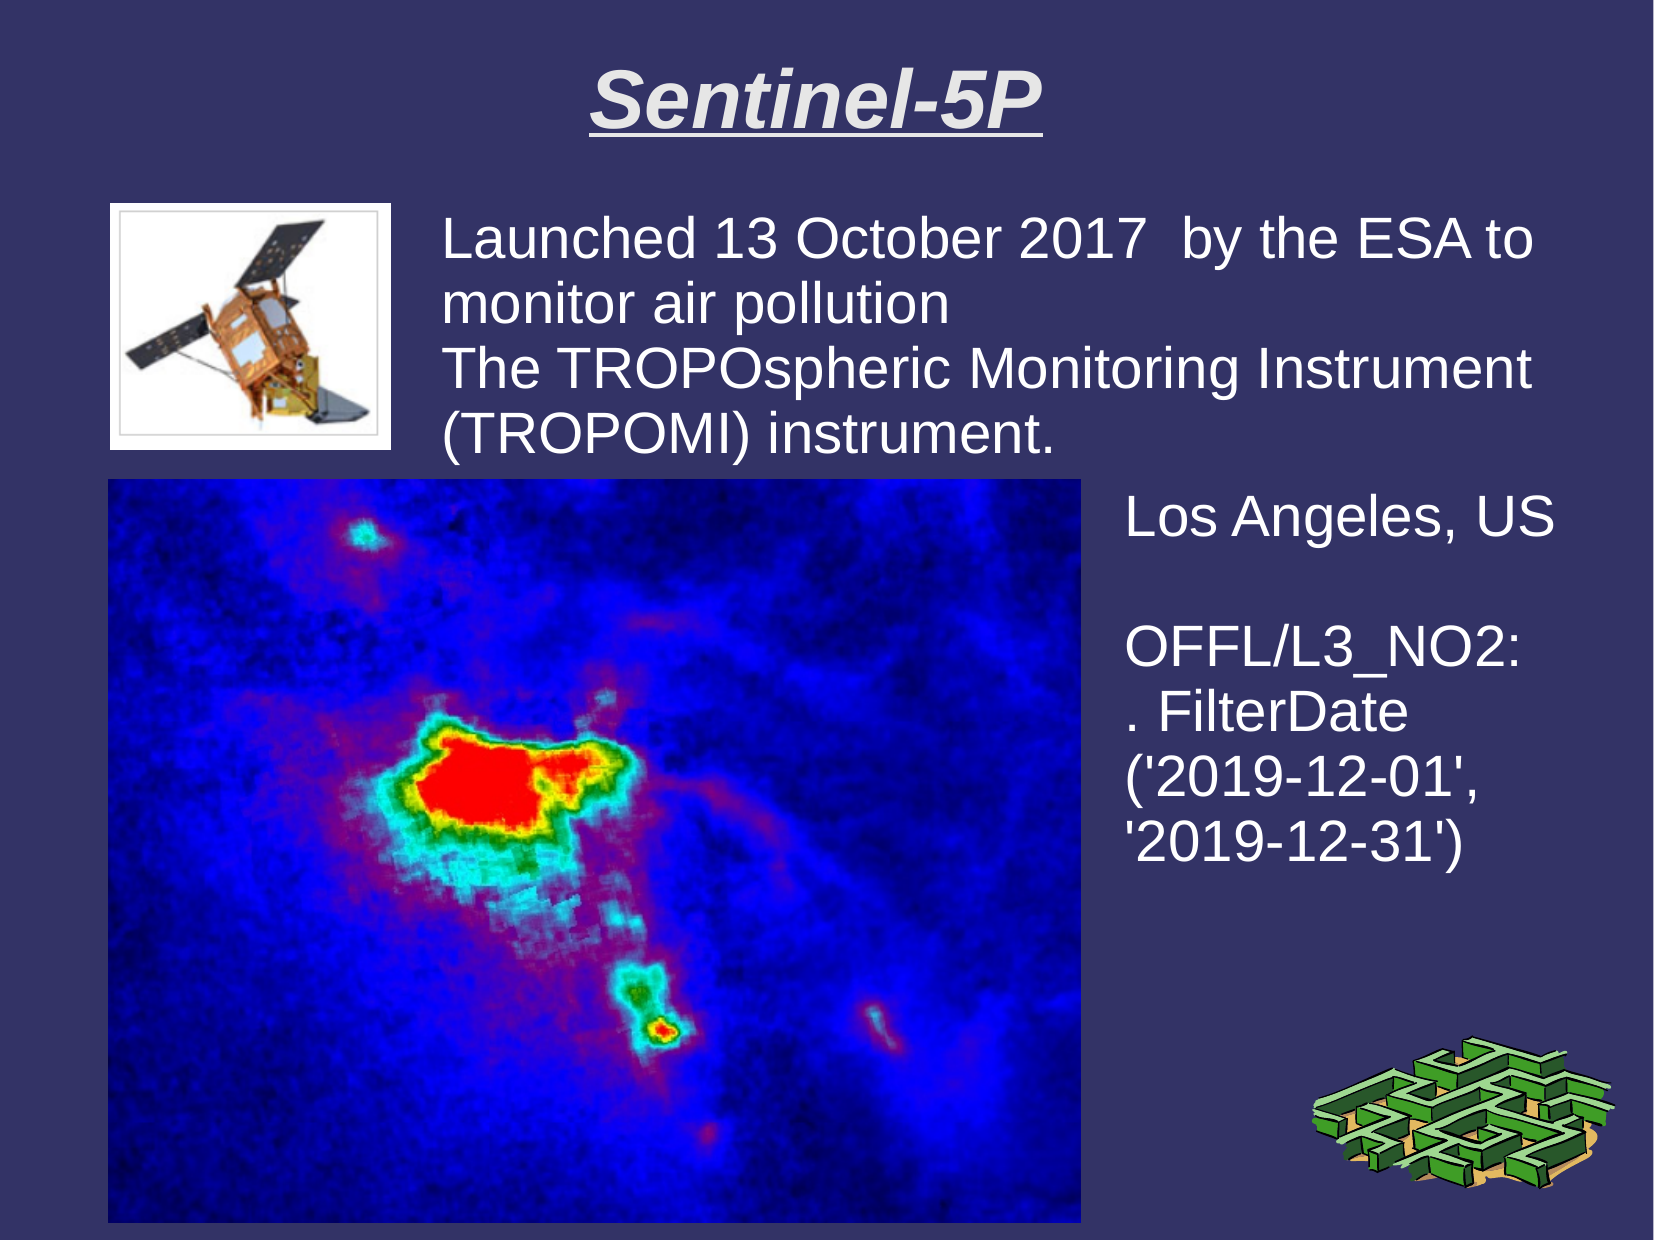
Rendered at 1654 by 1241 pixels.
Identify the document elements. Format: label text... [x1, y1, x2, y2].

text_box Los Angeles, US OFFL/L3_NO2: . FilterDate ('2019-12-01', '2019-12-31') [1110, 476, 1621, 880]
picture [108, 479, 1081, 1223]
list [390, 195, 1570, 1147]
picture [110, 203, 391, 451]
text_box Launched 13 October 2017 by the ESA to monitor air pollution The TROPOspheric Monitoring Instrument (TROPOMI) instrument. [426, 198, 1606, 473]
title Sentinel-5P [121, 19, 1534, 181]
